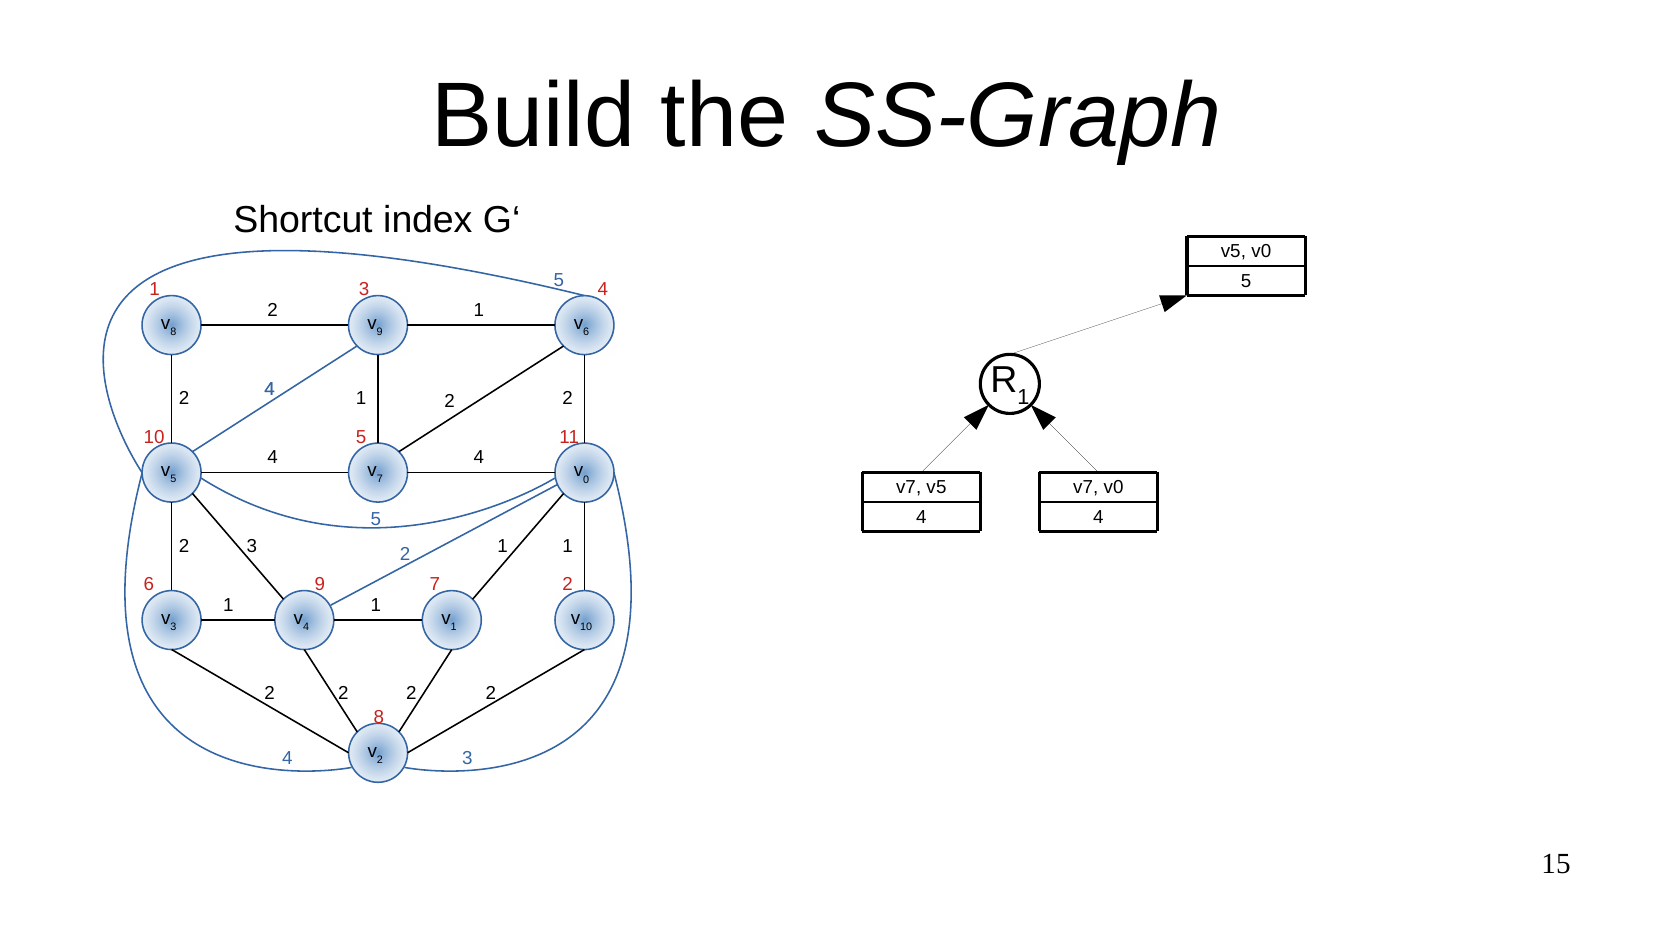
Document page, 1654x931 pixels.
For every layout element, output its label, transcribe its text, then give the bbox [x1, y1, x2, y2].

text_box Shortcut index G‘ [218, 191, 538, 249]
text_box 4 [864, 503, 979, 530]
title Build the SS-Graph [82, 37, 1571, 193]
text_box v7, v5 [864, 474, 979, 501]
text_box 5 [1189, 267, 1304, 294]
text_box v5, v0 [1189, 238, 1304, 265]
text_box 4 [1041, 503, 1156, 530]
text_box R1 [980, 354, 1040, 414]
picture [82, 236, 674, 827]
text_box v7, v0 [1041, 474, 1156, 501]
